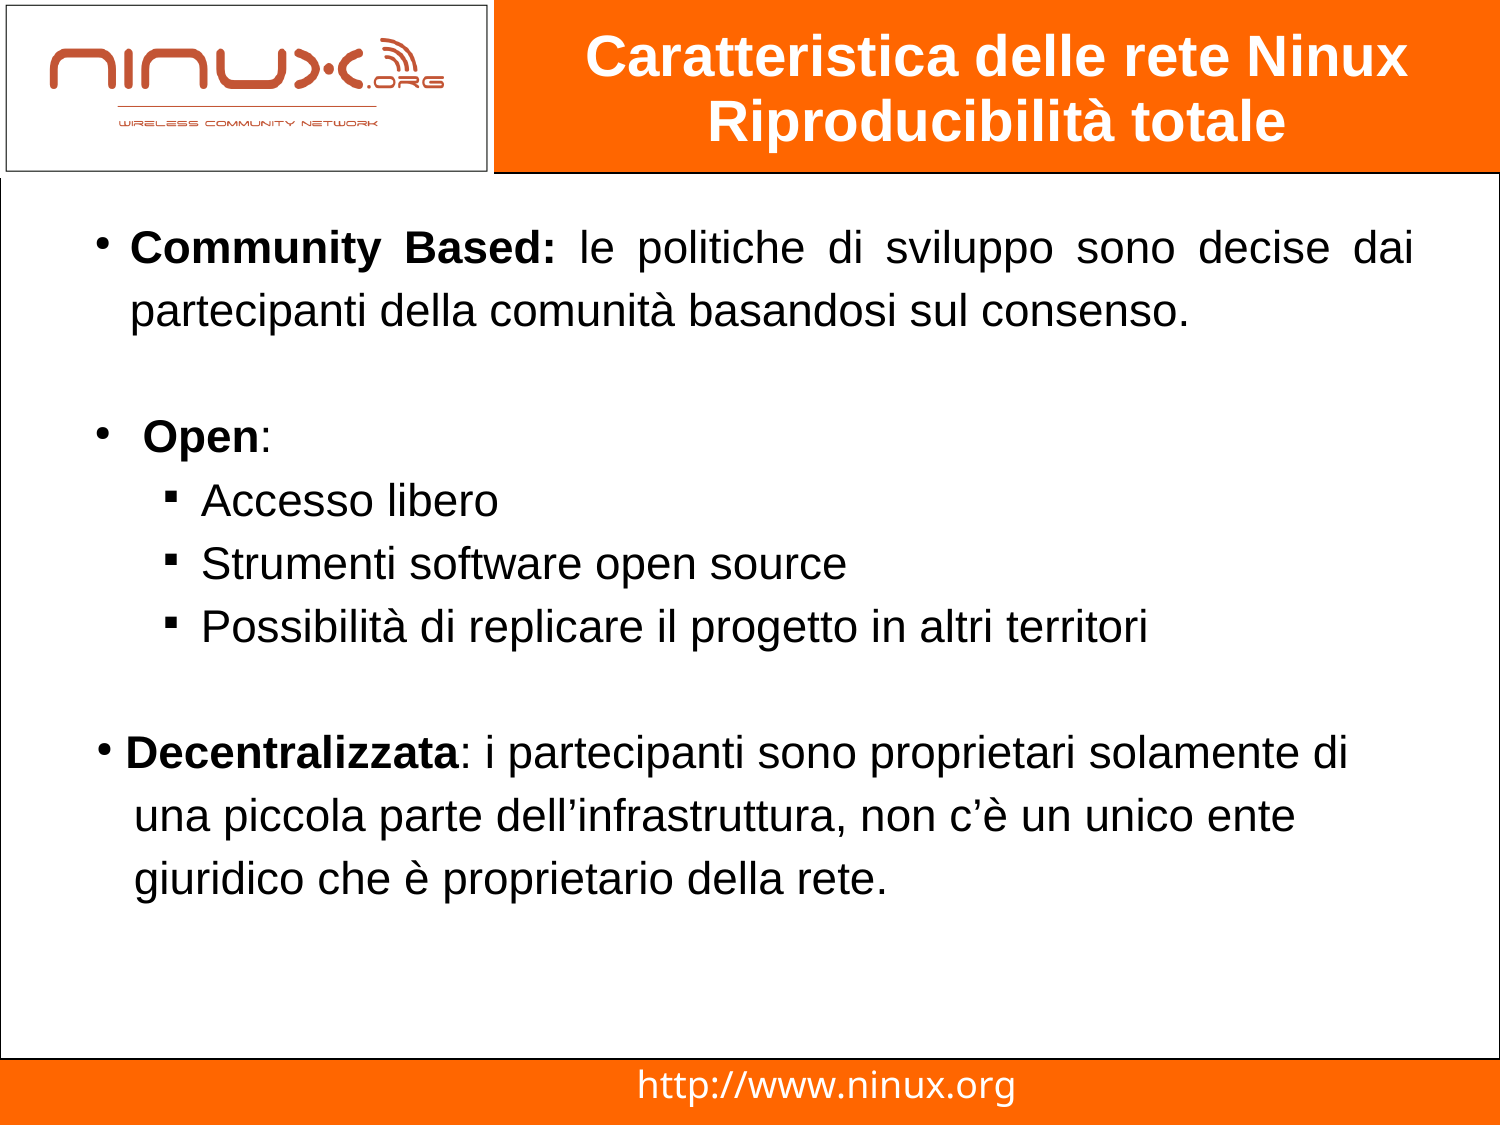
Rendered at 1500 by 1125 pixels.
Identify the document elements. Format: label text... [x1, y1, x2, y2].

picture [0, 0, 494, 178]
text_box http://www.ninux.org [621, 1053, 1159, 1125]
text_box Community Based: le politiche di sviluppo sono decise dai partecipanti della comunità basandosi sul consenso. Open: Accesso libero Strumenti software open source Possibilità di replicare il progetto in altri territori Decentralizzata: i partecipanti sono proprietari solamente di una piccola parte dell’infrastruttura, non c’è un unico ente giuridico che è proprietario della rete. [59, 154, 1416, 982]
title Caratteristica delle rete Ninux Riproducibilità totale [495, 17, 1500, 160]
